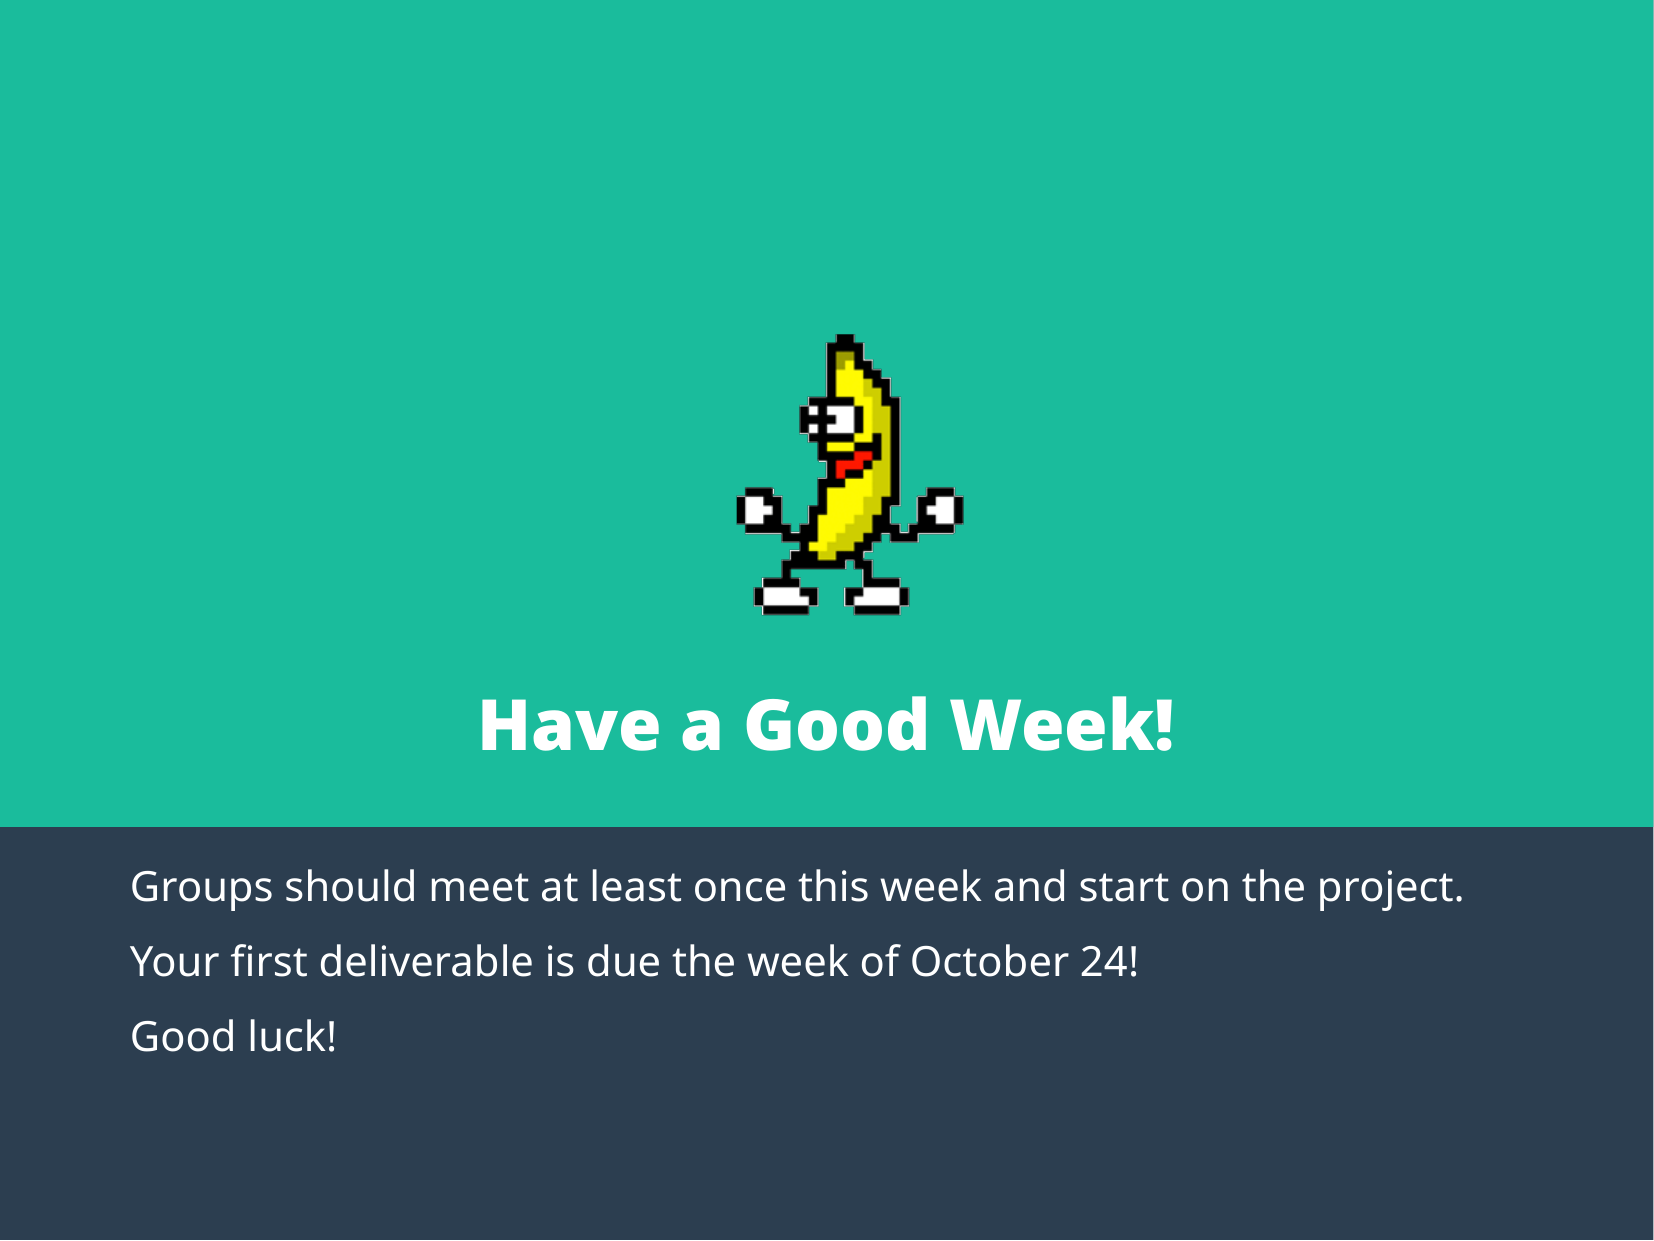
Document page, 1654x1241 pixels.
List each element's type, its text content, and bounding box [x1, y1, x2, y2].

title Have a Good Week! [59, 620, 1595, 778]
list Groups should meet at least once this week and start on the project. Your first deliverable is due the week of October 24! Good luck! [59, 856, 1595, 1182]
picture [602, 180, 1075, 632]
